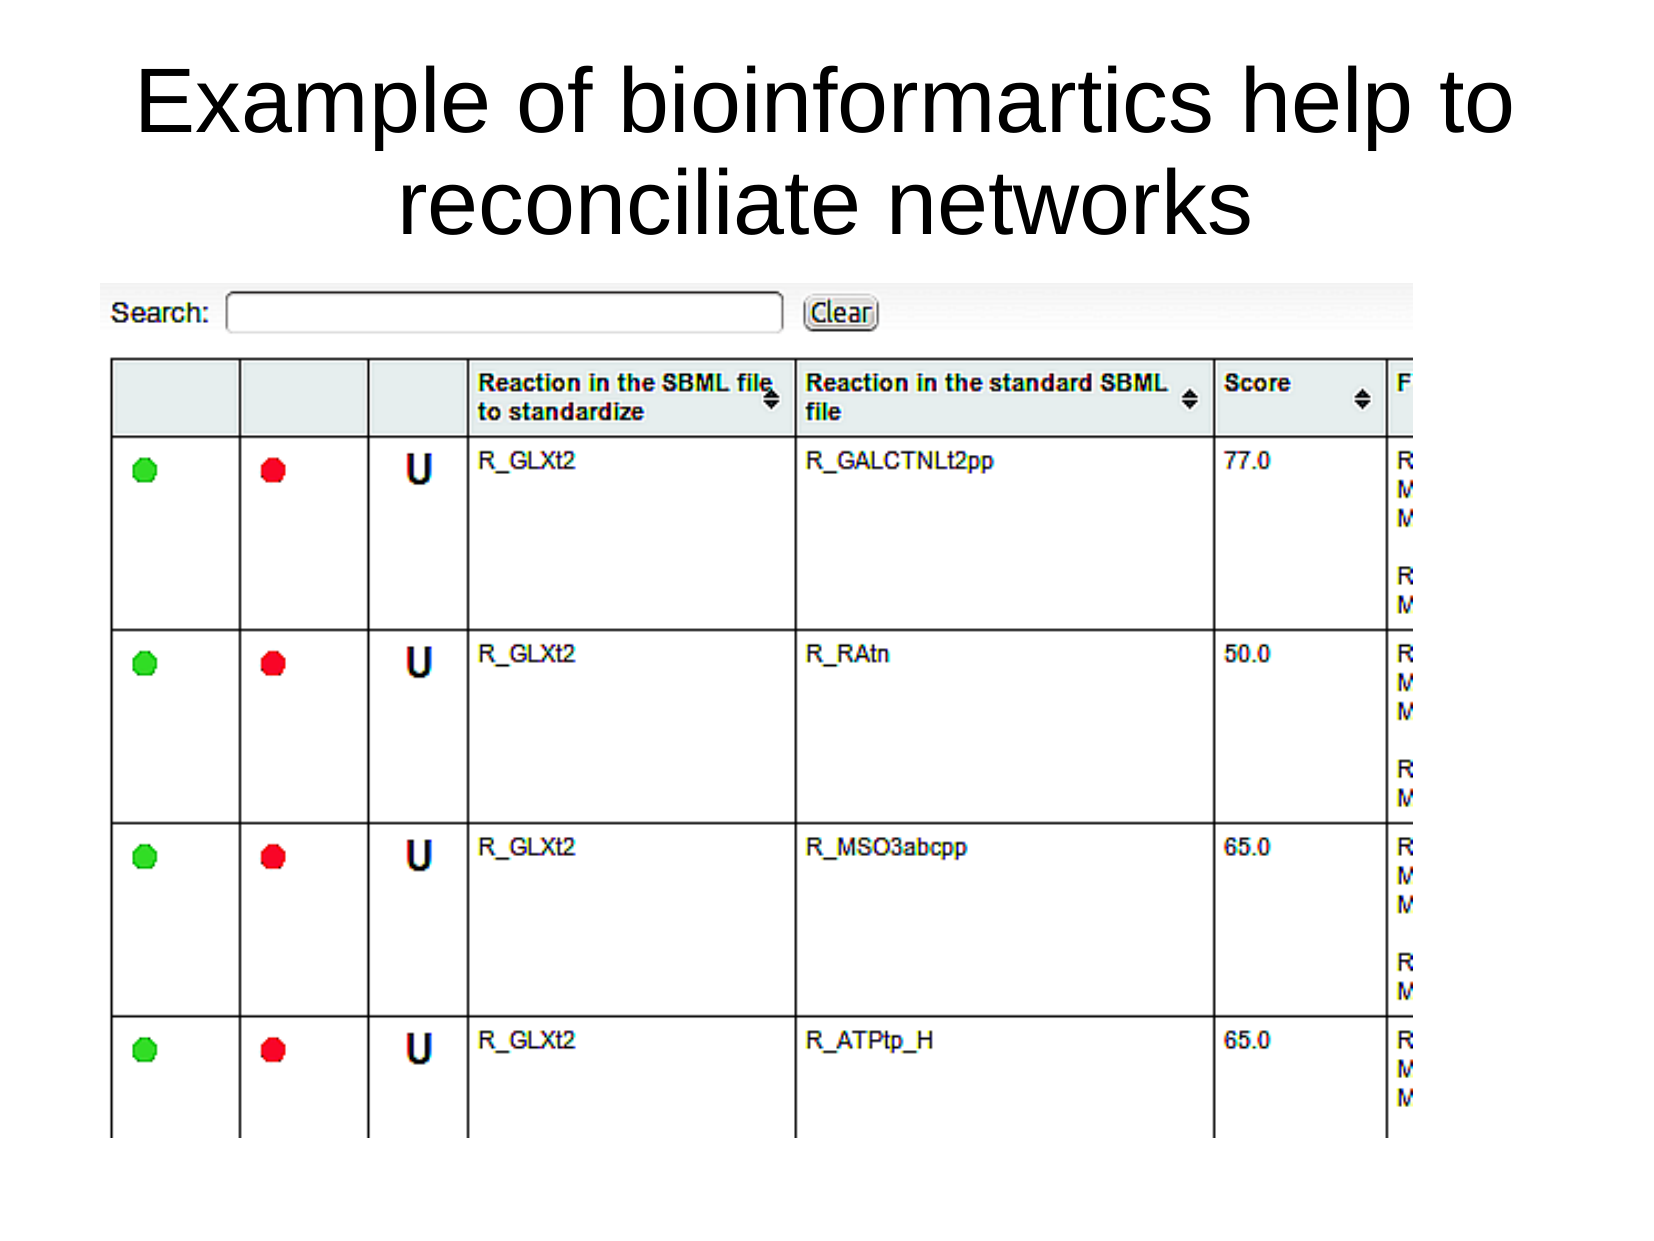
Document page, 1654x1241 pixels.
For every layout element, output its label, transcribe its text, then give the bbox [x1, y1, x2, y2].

title Example of bioinformartics help to reconciliate networks [82, 49, 1570, 256]
picture [100, 283, 1413, 1138]
